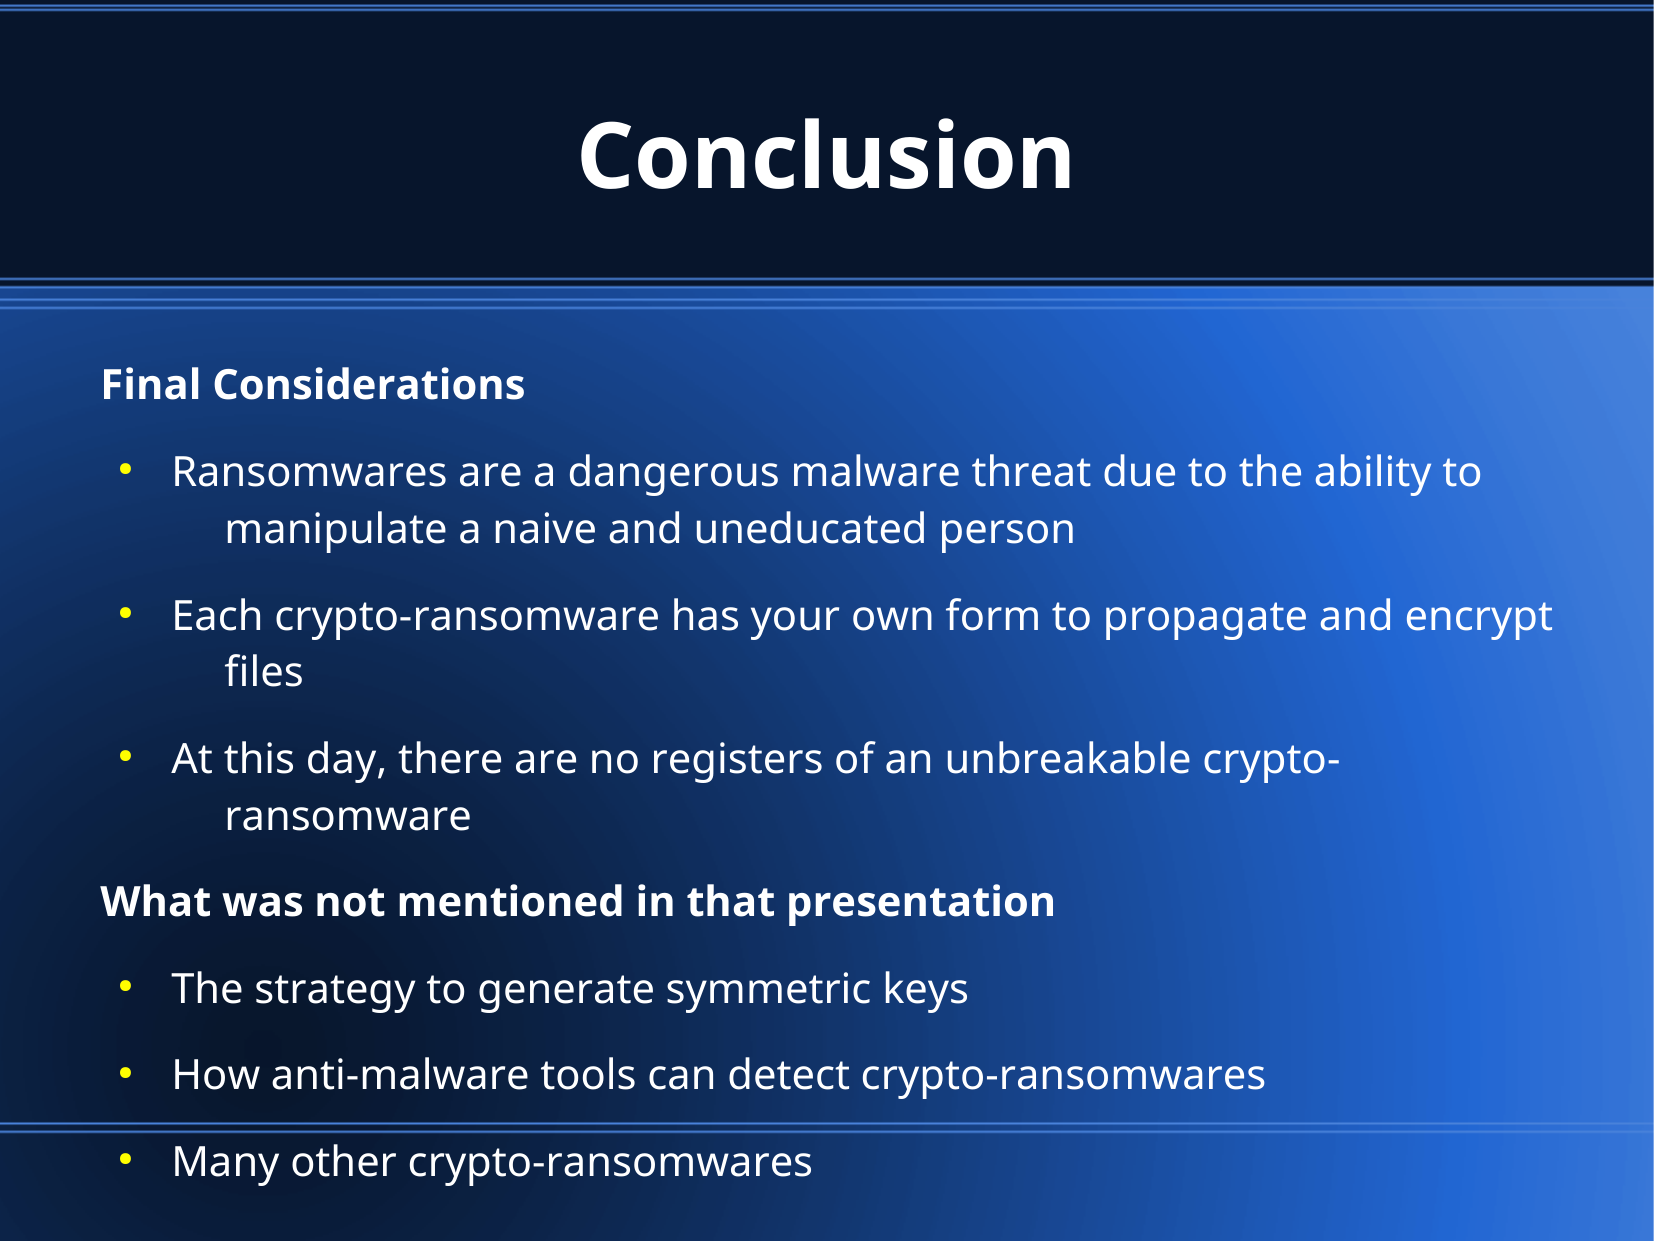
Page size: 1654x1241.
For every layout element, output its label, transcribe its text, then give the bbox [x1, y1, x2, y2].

picture [0, 0, 1654, 1241]
list Final Considerations Ransomwares are a dangerous malware threat due to the ability to manipulate a naive and uneducated person Each crypto-ransomware has your own form to propagate and encrypt files At this day, there are no registers of an unbreakable crypto-ransomware What was not mentioned in that presentation The strategy to generate symmetric keys How anti-malware tools can detect crypto-ransomwares Many other crypto-ransomwares [82, 355, 1571, 1095]
title Conclusion [82, 49, 1571, 257]
